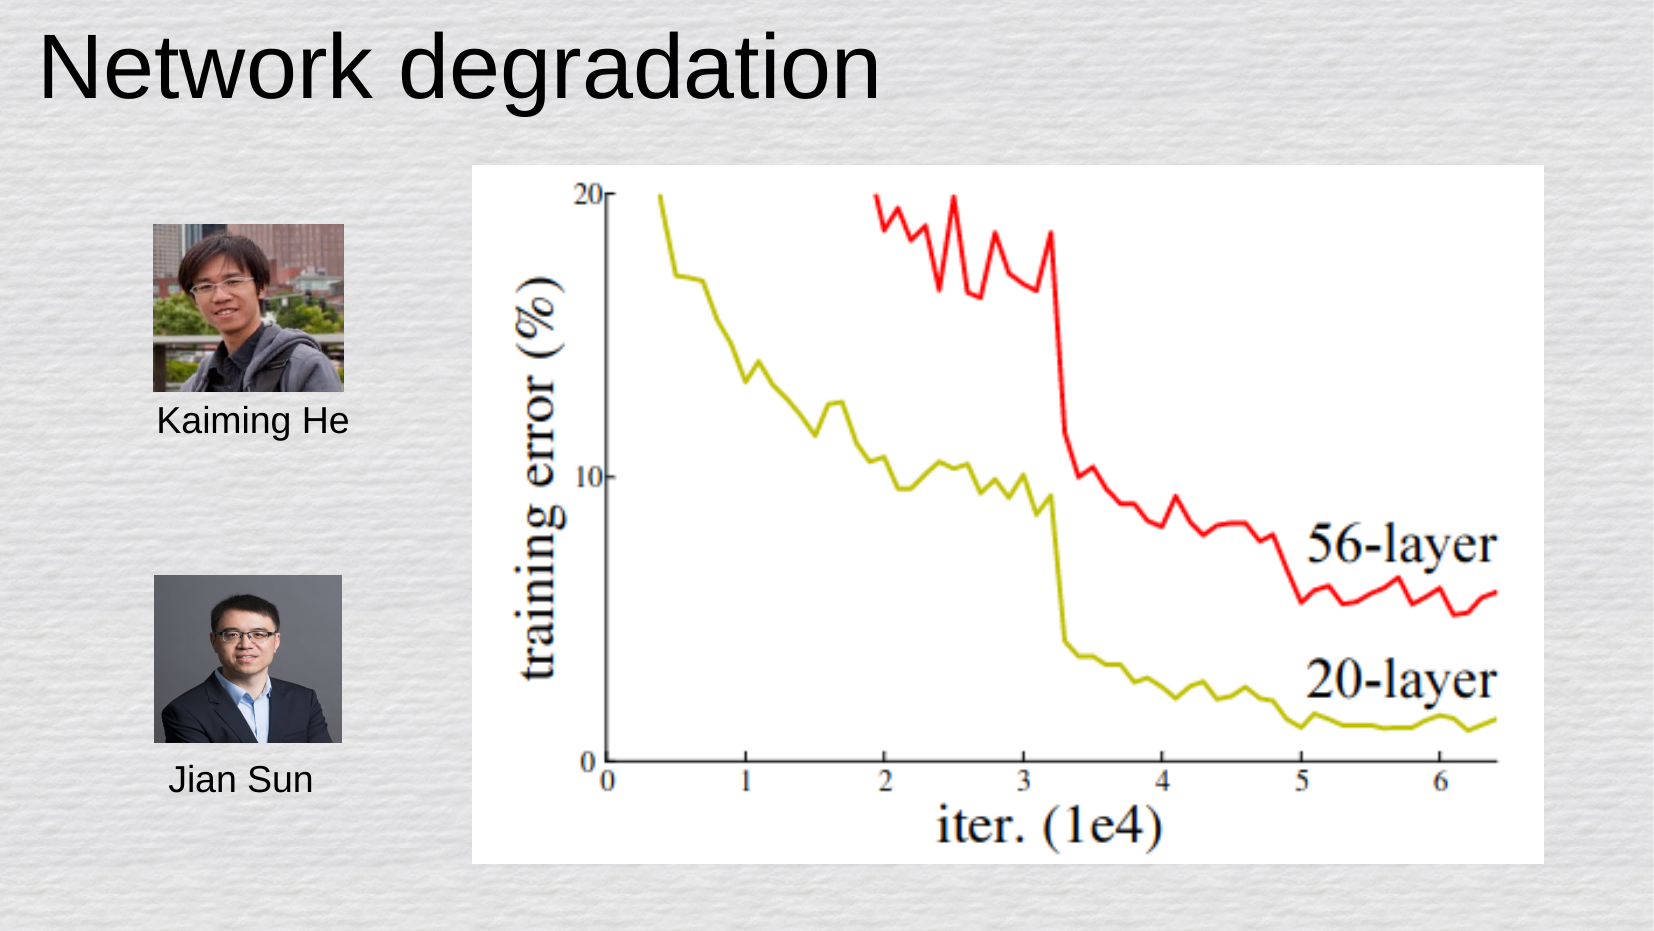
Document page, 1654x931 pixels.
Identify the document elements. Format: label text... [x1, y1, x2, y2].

title Network degradation [0, 0, 981, 170]
text_box Jian Sun [153, 751, 354, 851]
picture [0, 0, 1654, 931]
text_box Kaiming He [141, 391, 378, 491]
